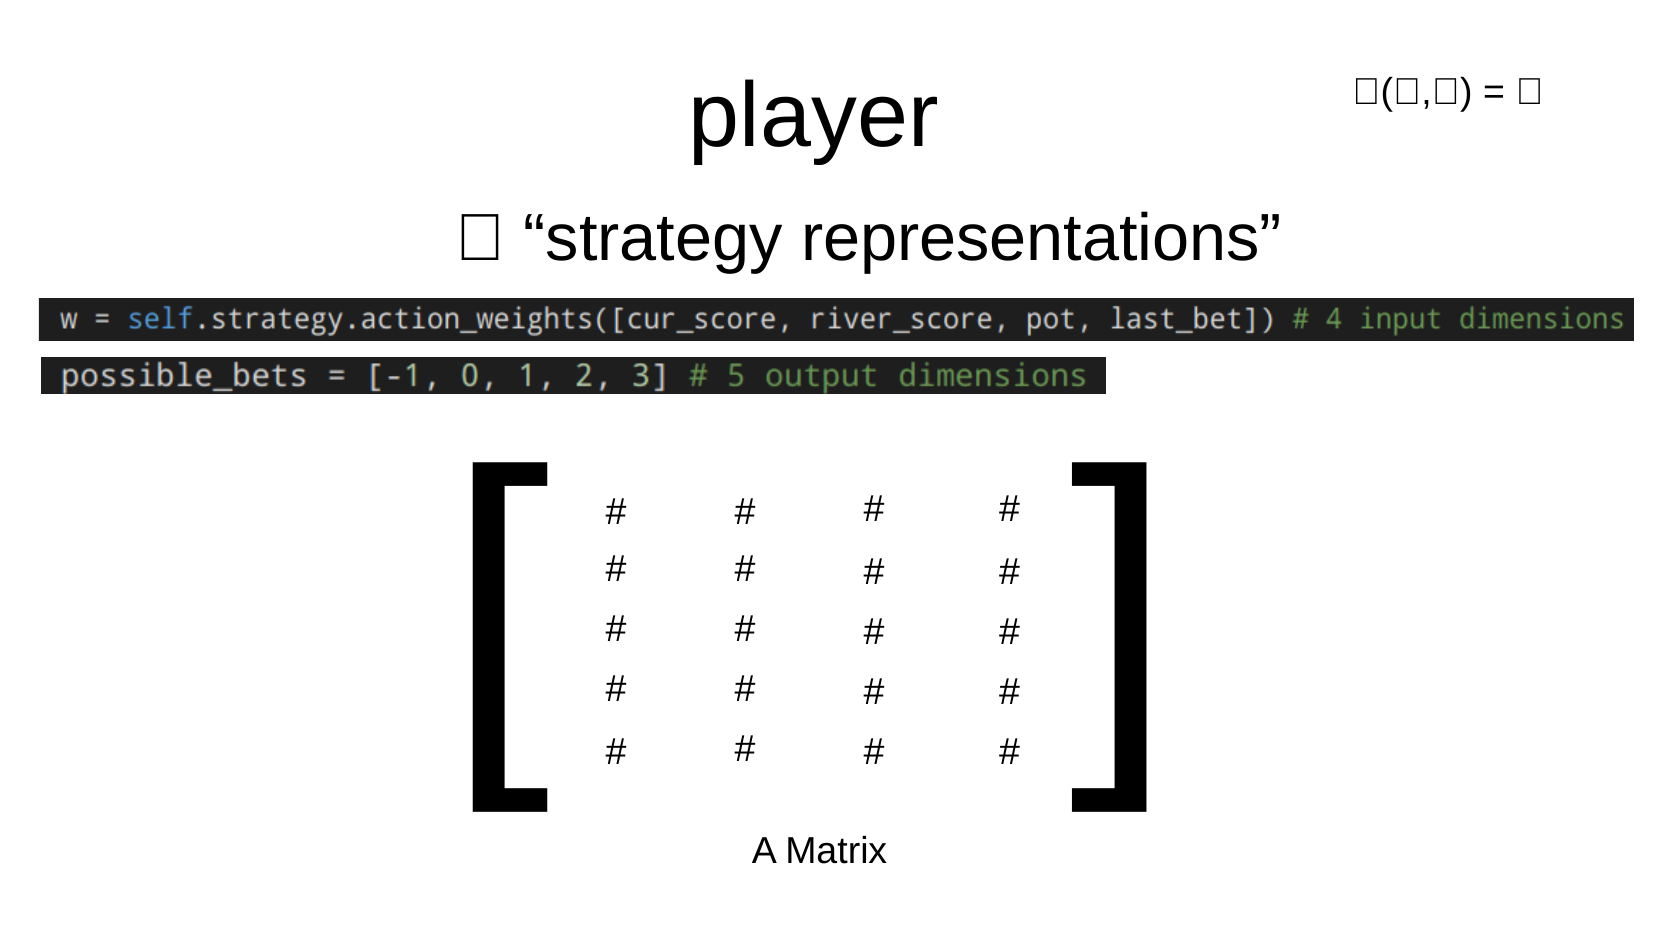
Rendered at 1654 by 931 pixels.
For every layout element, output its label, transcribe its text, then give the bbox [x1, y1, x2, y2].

picture [38, 298, 1634, 341]
text_box [ ] [431, 387, 1241, 822]
title player [82, 37, 1571, 193]
text_box 👀(🧠,🌳) = 💪 [1266, 63, 1633, 121]
picture [41, 357, 1106, 394]
list 🧠 “strategy representations” [384, 200, 1308, 298]
text_box A Matrix [737, 822, 903, 885]
